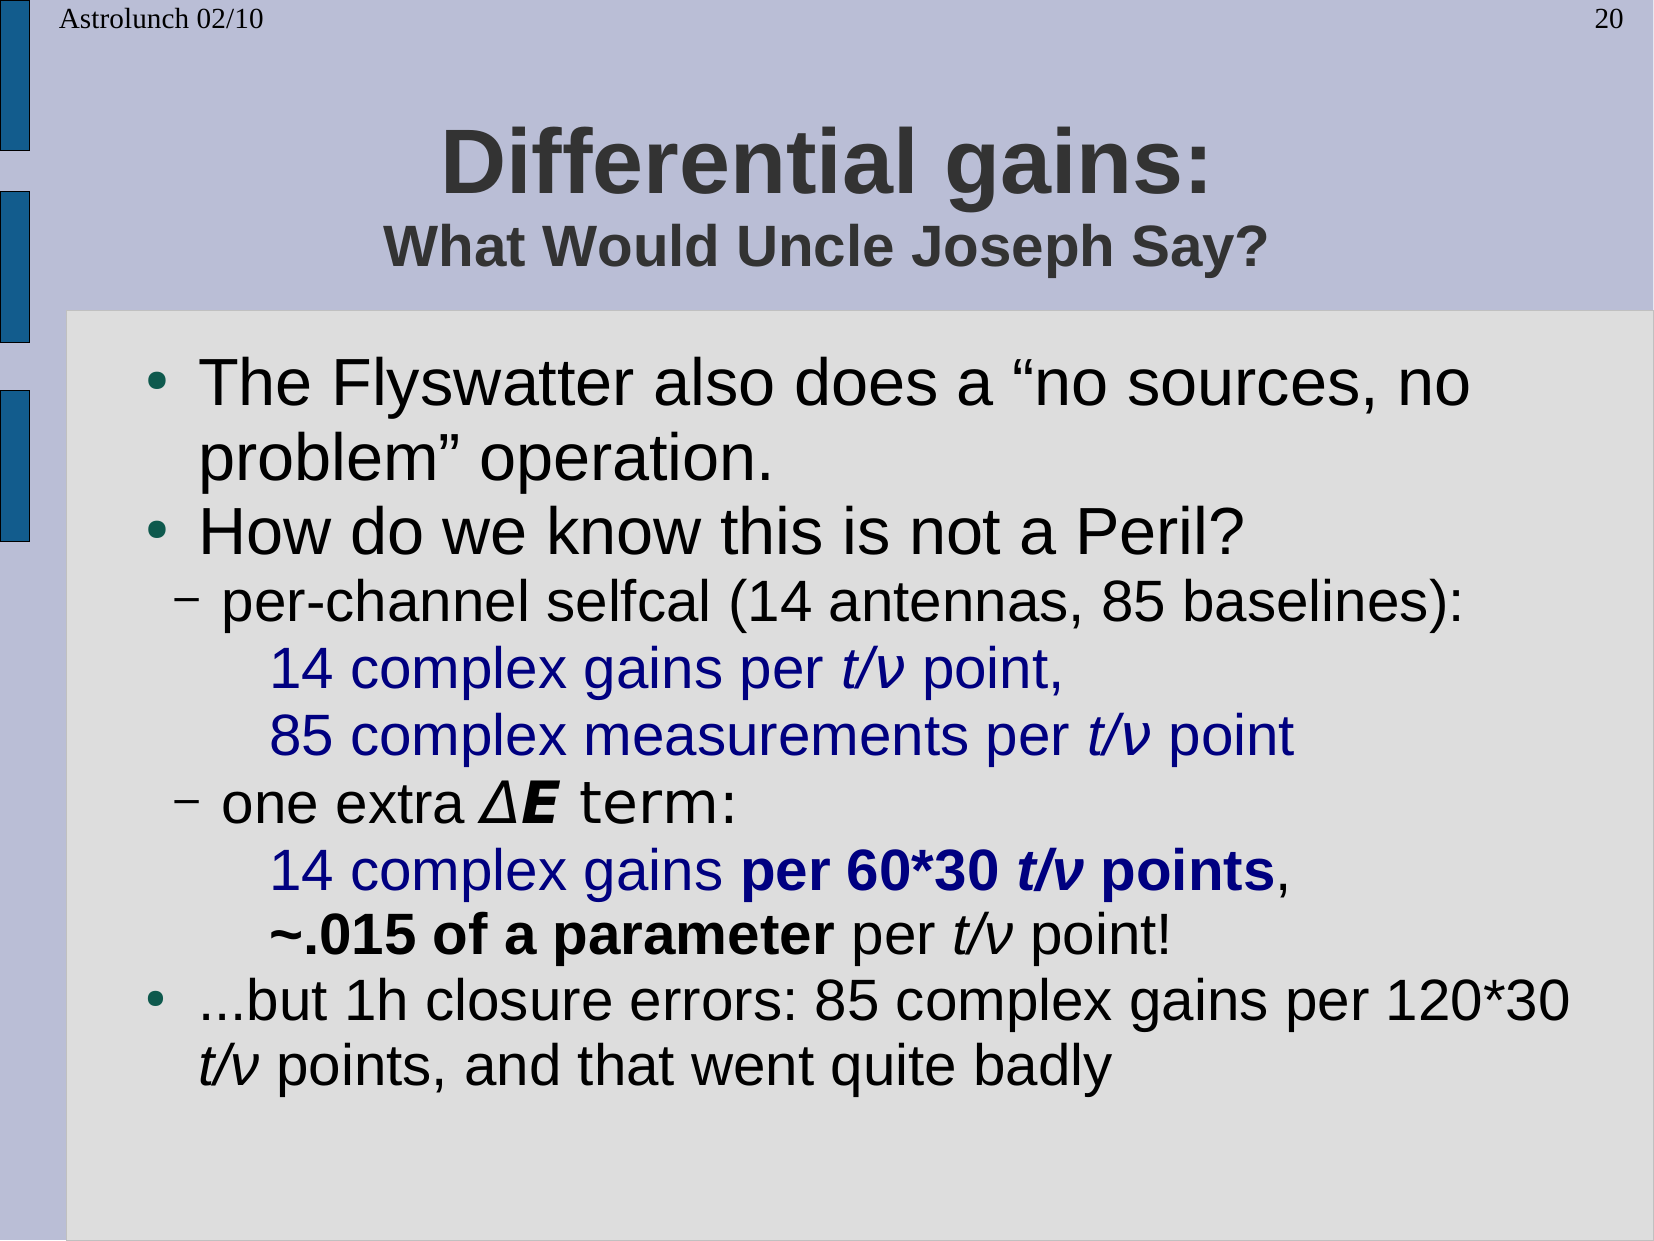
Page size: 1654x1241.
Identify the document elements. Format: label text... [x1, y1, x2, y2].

title Differential gains: What Would Uncle Joseph Say? [121, 98, 1534, 291]
list The Flyswatter also does a “no sources, no problem” operation. How do we know this is not a Peril? per-channel selfcal (14 antennas, 85 baselines): 14 complex gains per t/ν point, 85 complex measurements per t/ν point one extra ΔE term: 14 complex gains per 60*30 t/ν points, ~.015 of a parameter per t/ν point! ...but 1h closure errors: 85 complex gains per 120*30 t/ν points, and that went quite badly [127, 344, 1601, 1211]
